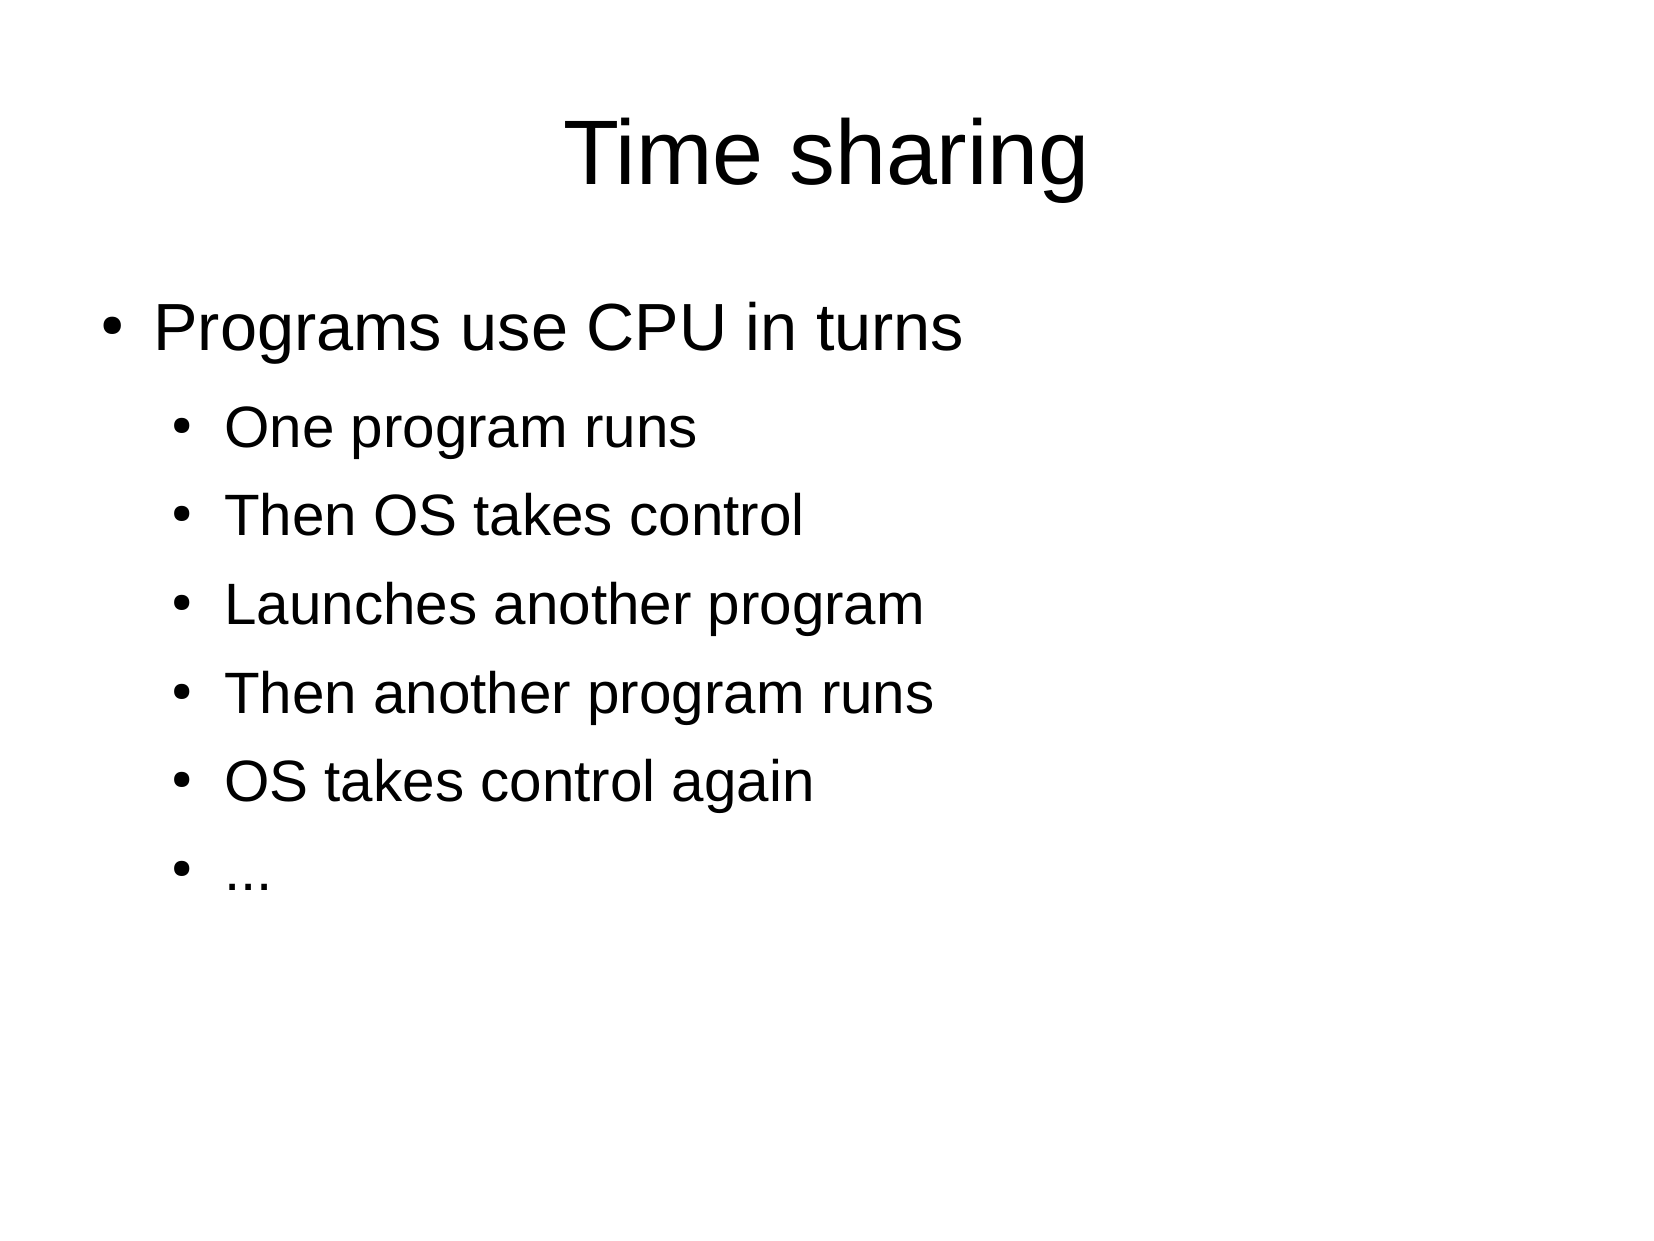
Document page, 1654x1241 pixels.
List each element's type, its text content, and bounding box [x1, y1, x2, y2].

list Programs use CPU in turns One program runs Then OS takes control Launches another program Then another program runs OS takes control again ... [82, 290, 1571, 1010]
title Time sharing [82, 49, 1571, 257]
